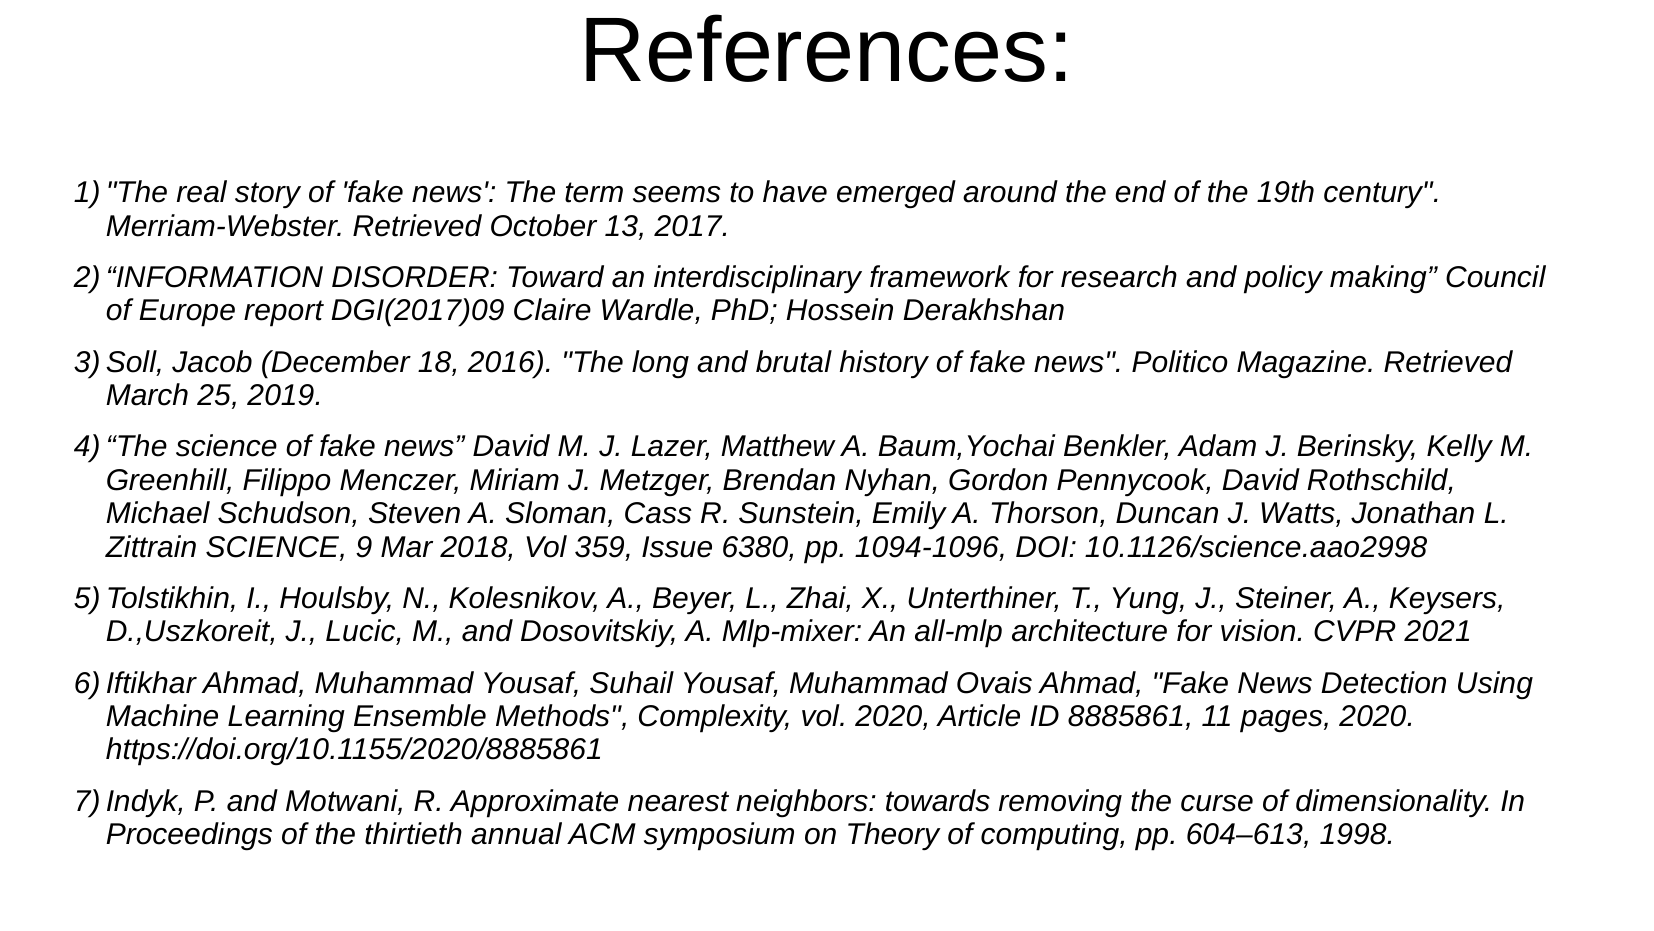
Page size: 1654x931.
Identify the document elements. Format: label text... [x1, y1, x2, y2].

list "The real story of 'fake news': The term seems to have emerged around the end of the 19th century". Merriam-Webster. Retrieved October 13, 2017. “INFORMATION DISORDER: Toward an interdisciplinary framework for research and policy making” Council of Europe report DGI(2017)09 Claire Wardle, PhD; Hossein Derakhshan Soll, Jacob (December 18, 2016). "The long and brutal history of fake news". Politico Magazine. Retrieved March 25, 2019. “The science of fake news” David M. J. Lazer, Matthew A. Baum,Yochai Benkler, Adam J. Berinsky, Kelly M. Greenhill, Filippo Menczer, Miriam J. Metzger, Brendan Nyhan, Gordon Pennycook, David Rothschild, Michael Schudson, Steven A. Sloman, Cass R. Sunstein, Emily A. Thorson, Duncan J. Watts, Jonathan L. Zittrain SCIENCE, 9 Mar 2018, Vol 359, Issue 6380, pp. 1094-1096, DOI: 10.1126/science.aao2998 Tolstikhin, I., Houlsby, N., Kolesnikov, A., Beyer, L., Zhai, X., Unterthiner, T., Yung, J., Steiner, A., Keysers, D.,Uszkoreit, J., Lucic, M., and Dosovitskiy, A. Mlp-mixer: An all-mlp architecture for vision. CVPR 2021 Iftikhar Ahmad, Muhammad Yousaf, Suhail Yousaf, Muhammad Ovais Ahmad, "Fake News Detection Using Machine Learning Ensemble Methods", Complexity, vol. 2020, Article ID 8885861, 11 pages, 2020. https://doi.org/10.1155/2020/8885861 Indyk, P. and Motwani, R. Approximate nearest neighbors: towards removing the curse of dimensionality. In Proceedings of the thirtieth annual ACM symposium on Theory of computing, pp. 604–613, 1998. [63, 175, 1552, 869]
title References: [82, 0, 1571, 128]
